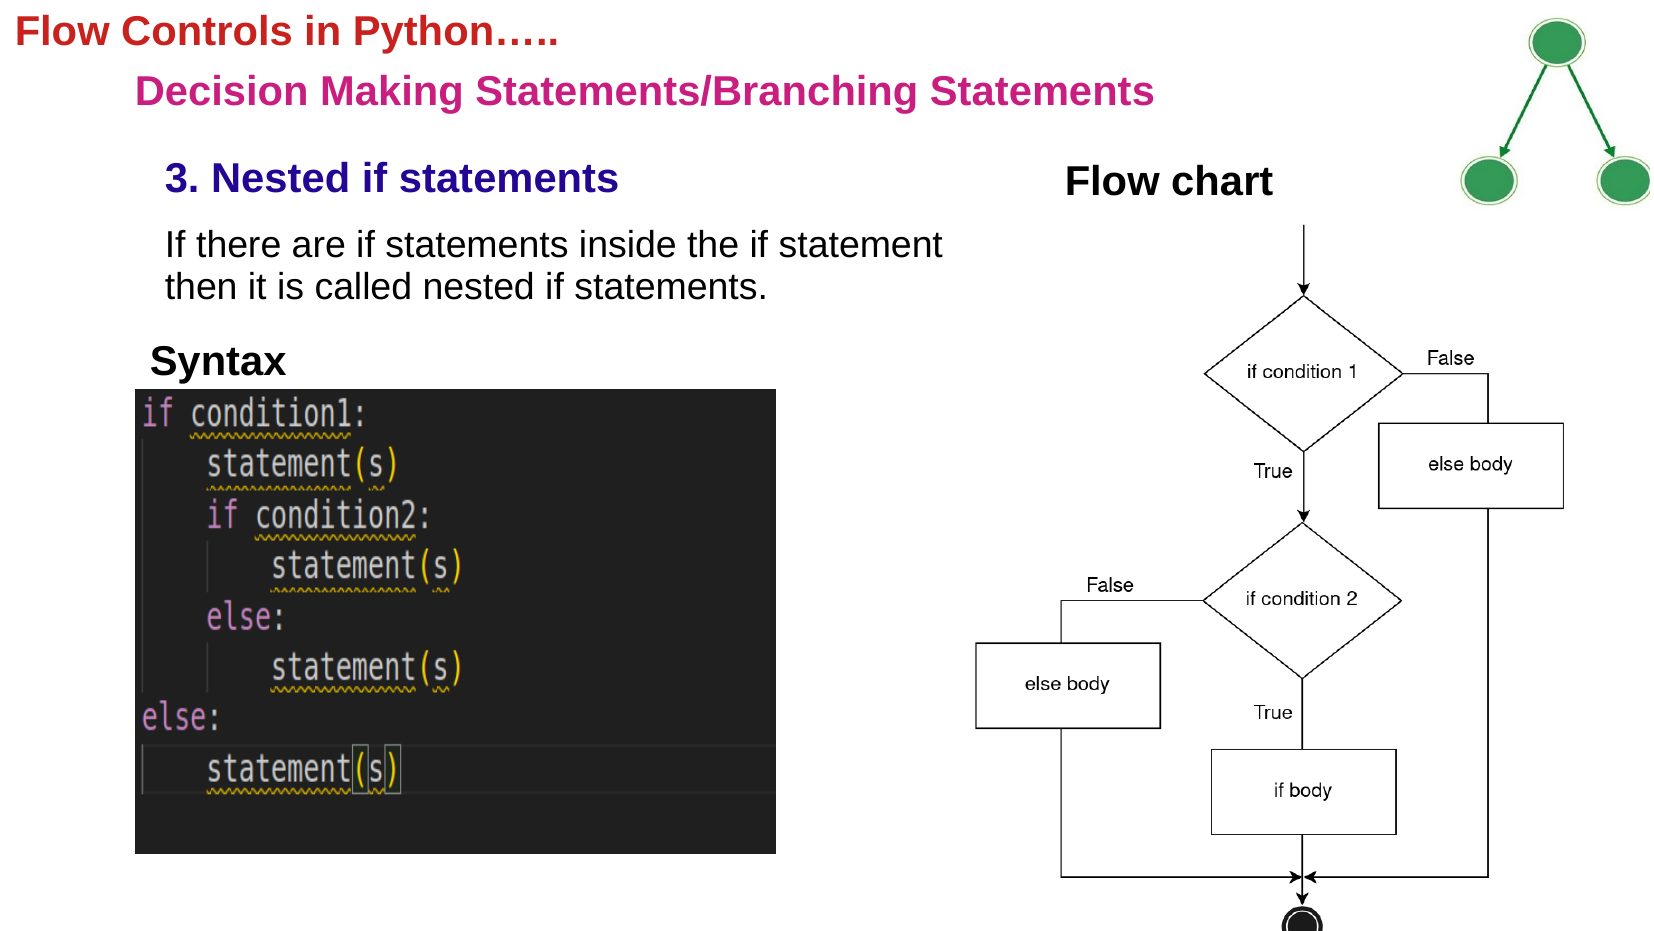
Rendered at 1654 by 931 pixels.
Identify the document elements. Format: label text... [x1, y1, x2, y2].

text_box Decision Making Statements/Branching Statements [120, 60, 1201, 136]
text_box Flow chart [1050, 150, 1456, 212]
text_box 3. Nested if statements [150, 147, 766, 211]
picture [1454, 15, 1651, 211]
text_box Syntax [135, 330, 541, 389]
text_box If there are if statements inside the if statement then it is called nested if statements. [150, 216, 960, 331]
picture [960, 216, 1576, 931]
text_box Flow Controls in Python….. [0, 0, 871, 62]
picture [135, 389, 776, 854]
